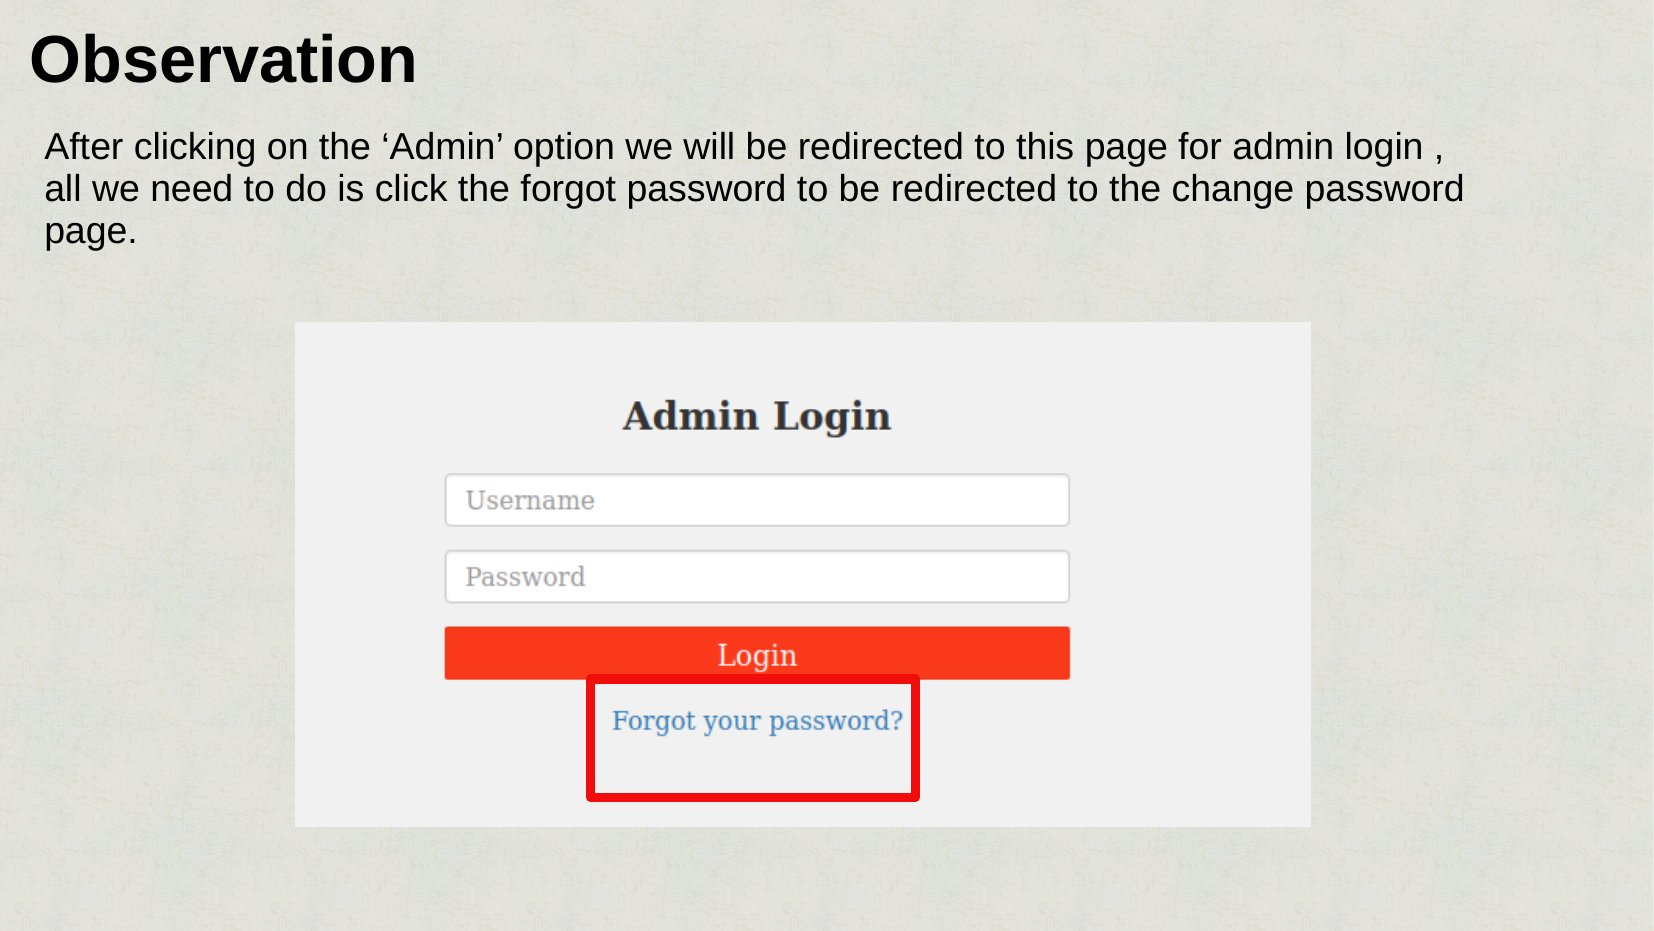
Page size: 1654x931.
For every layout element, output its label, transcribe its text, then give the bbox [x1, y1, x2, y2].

picture [0, 0, 1654, 931]
text_box After clicking on the ‘Admin’ option we will be redirected to this page for admin login , all we need to do is click the forgot password to be redirected to the change password page. [29, 118, 1506, 259]
title Observation [29, 0, 1518, 119]
